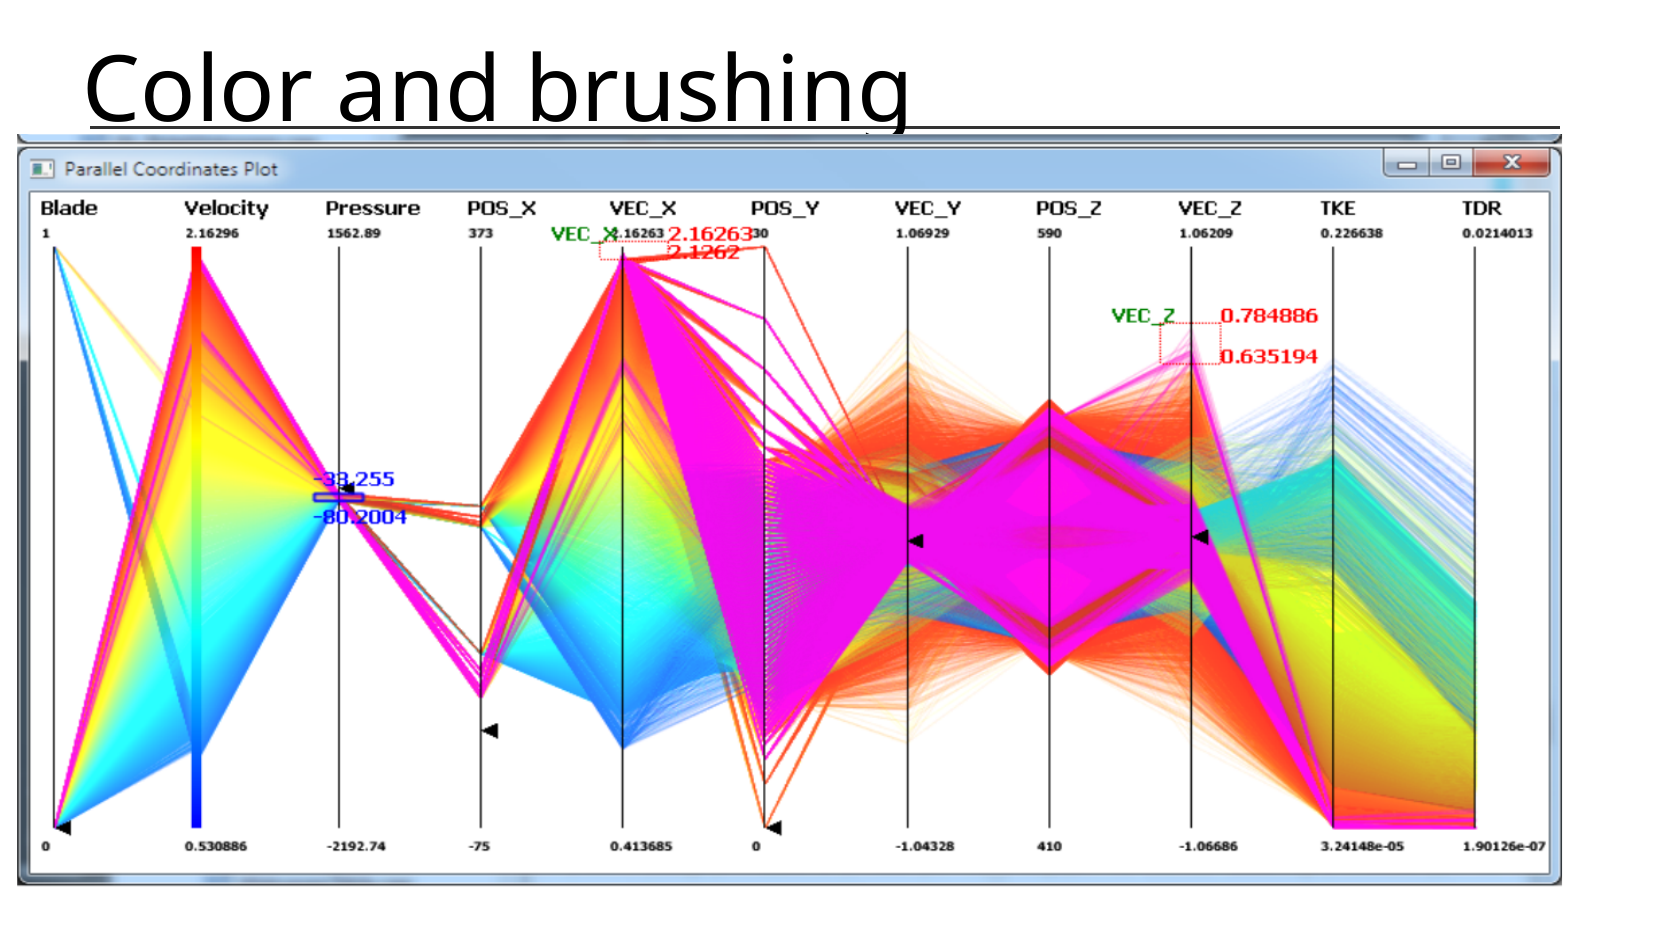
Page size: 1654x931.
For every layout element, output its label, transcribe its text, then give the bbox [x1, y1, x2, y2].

title Color and brushing [82, 32, 1571, 134]
picture [0, 134, 1577, 896]
